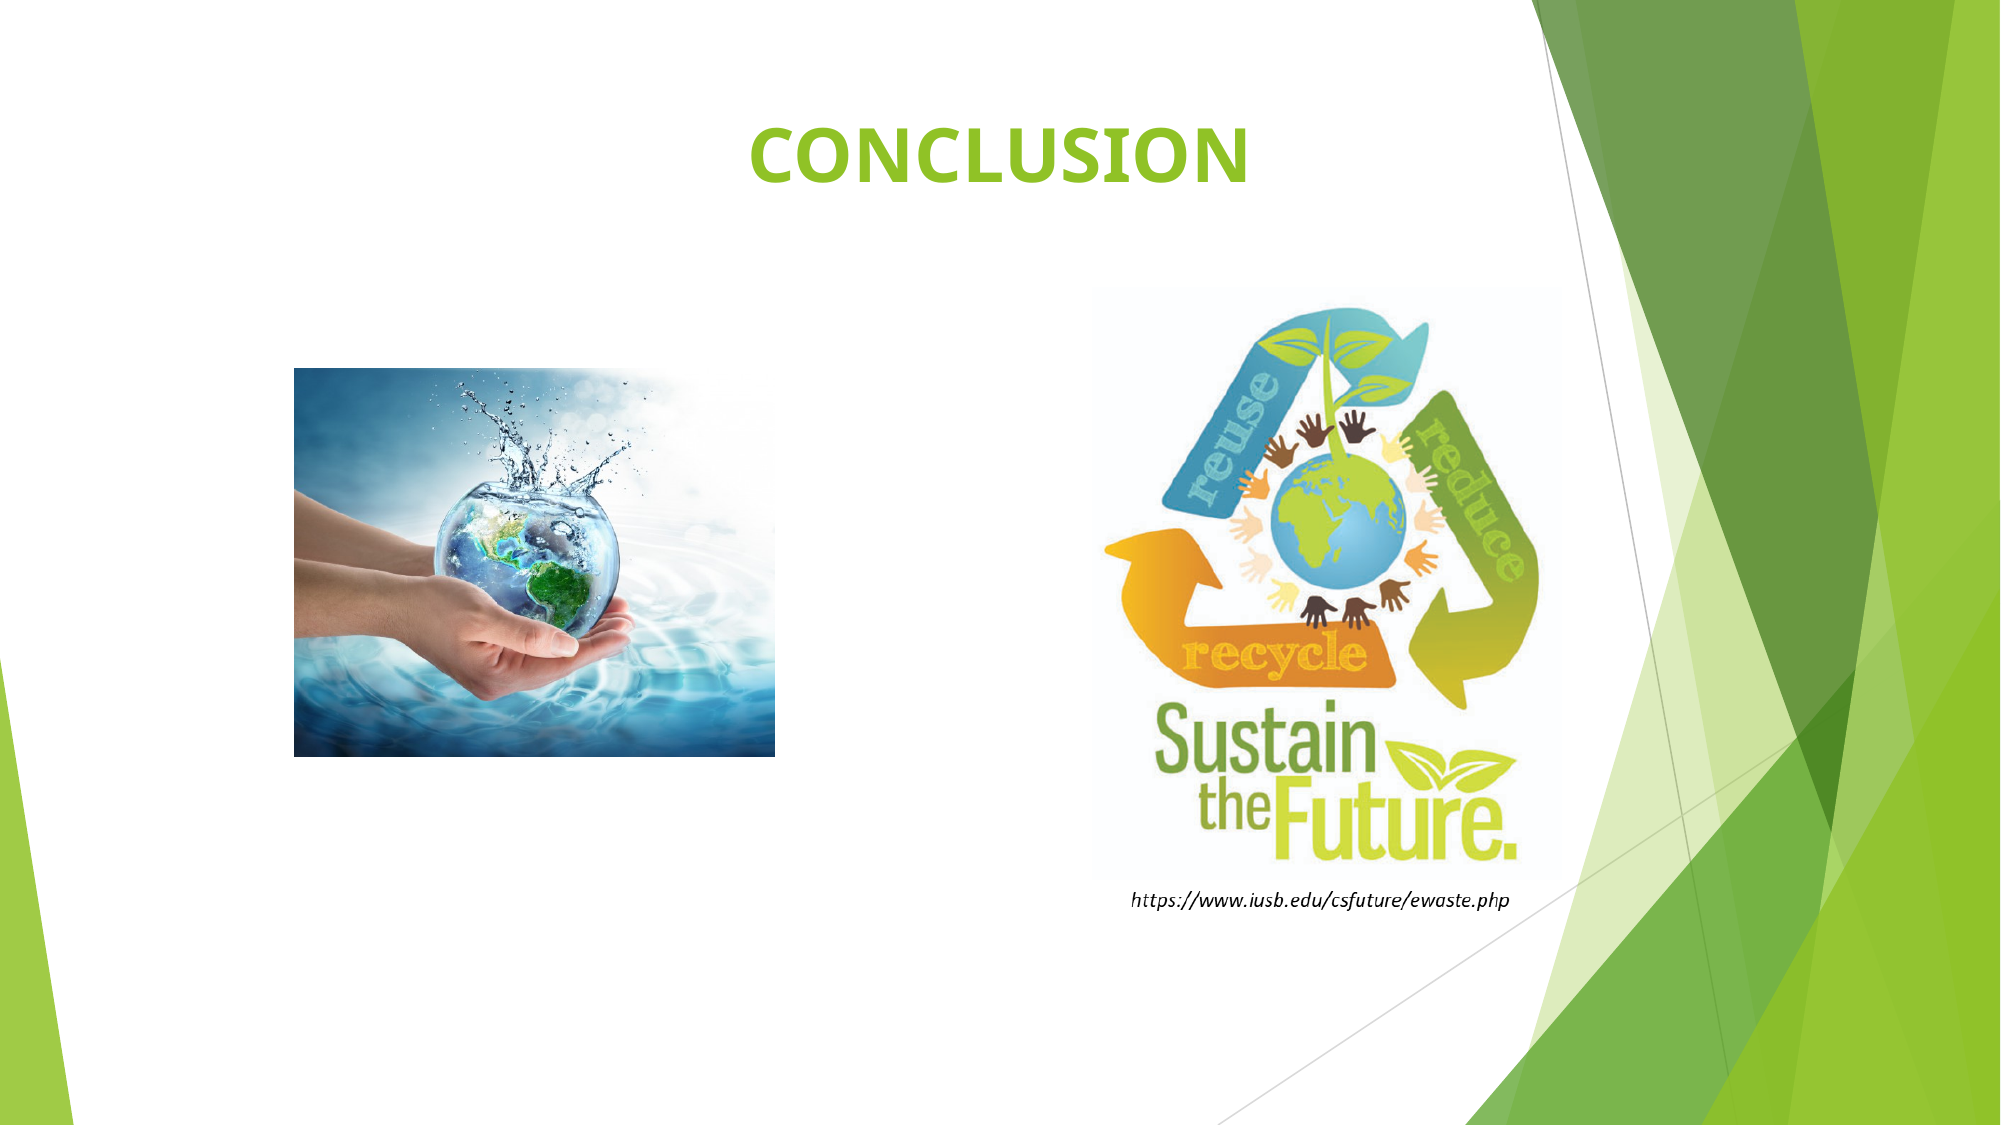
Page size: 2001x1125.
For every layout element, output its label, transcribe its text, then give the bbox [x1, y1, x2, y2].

title CONCLUSION [294, 99, 1706, 317]
picture [294, 368, 775, 757]
picture [1092, 287, 1632, 925]
